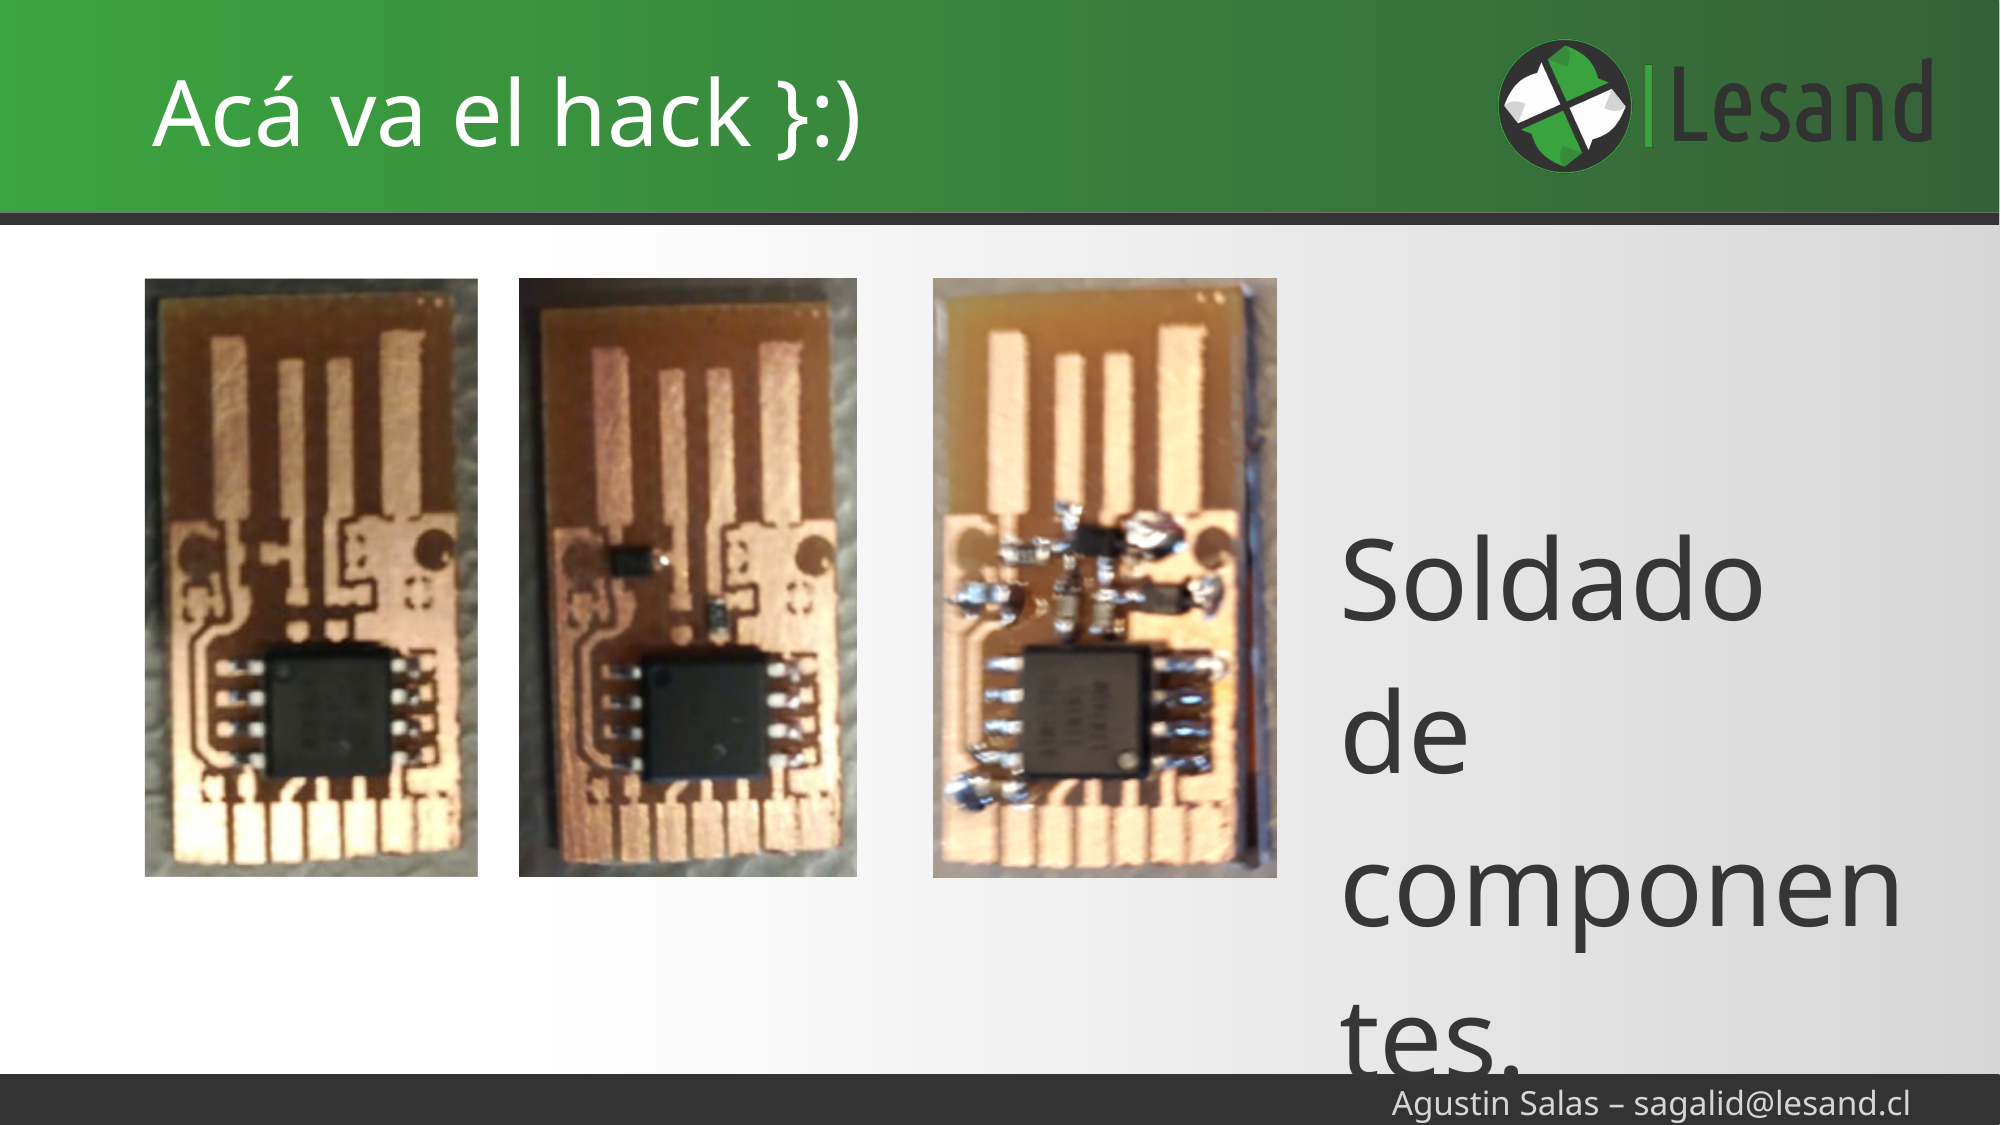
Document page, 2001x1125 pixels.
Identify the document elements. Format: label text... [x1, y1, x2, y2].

picture [1479, 26, 1996, 186]
picture [144, 278, 478, 877]
picture [519, 278, 857, 877]
picture [933, 278, 1277, 878]
text_box Acá va el hack }:) [137, 59, 1863, 174]
text_box Soldado de componentes. [1324, 492, 1942, 928]
